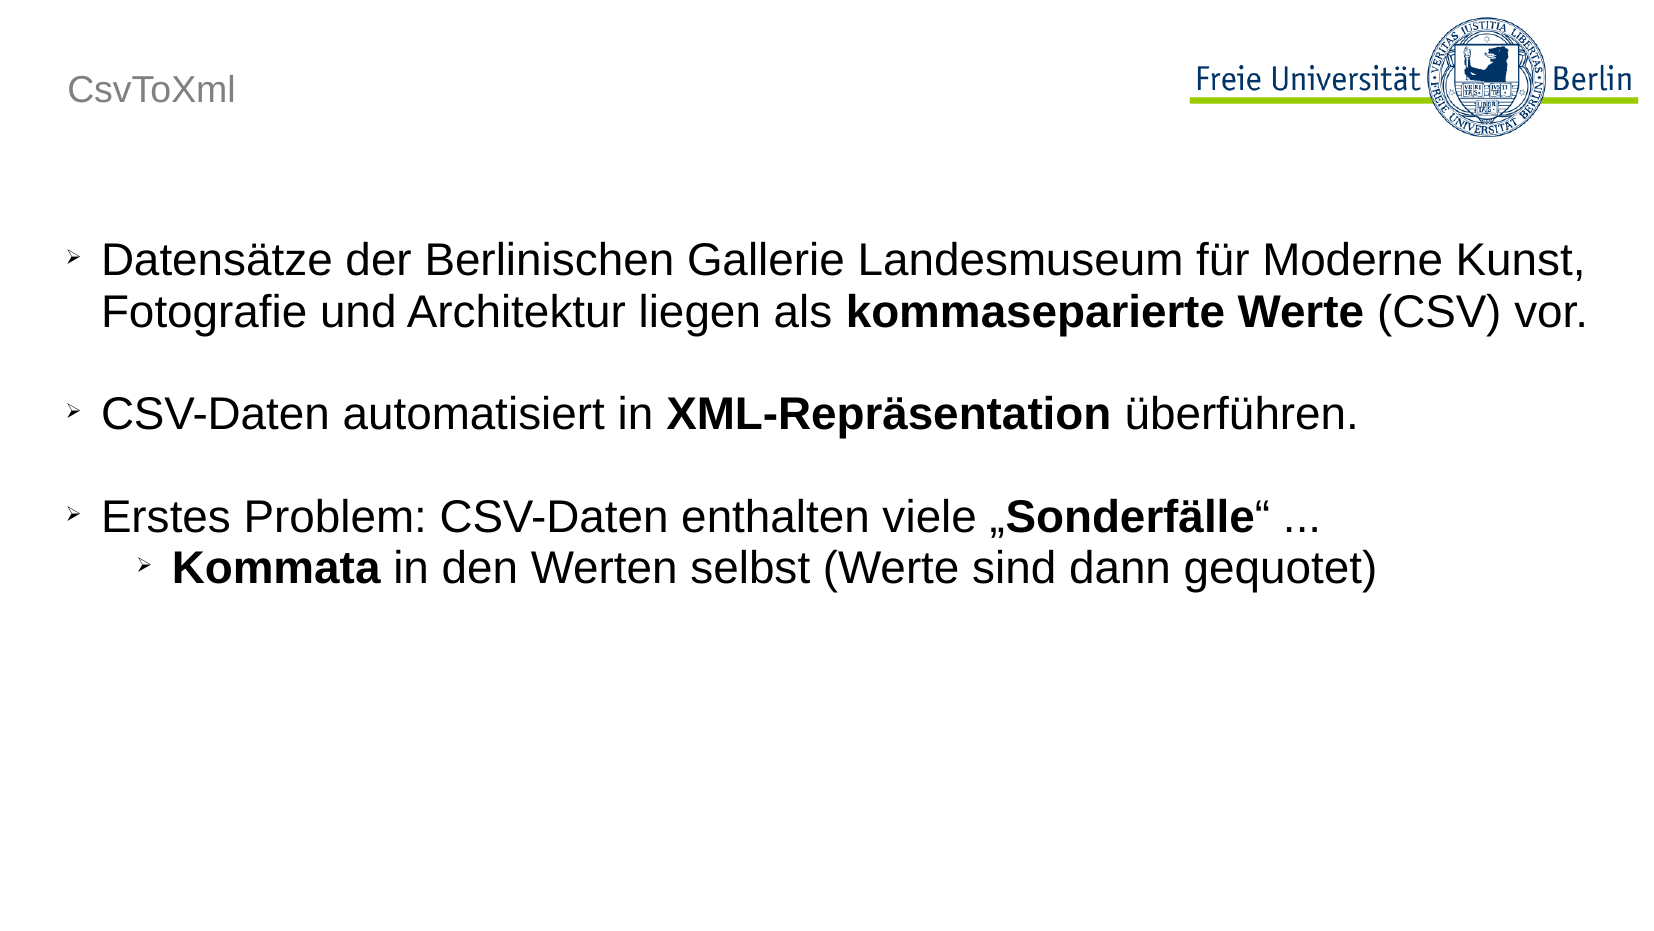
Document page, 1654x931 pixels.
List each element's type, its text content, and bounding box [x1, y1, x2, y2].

text_box CsvToXml [52, 61, 251, 119]
picture [1185, 11, 1642, 142]
text_box Datensätze der Berlinischen Gallerie Landesmuseum für Moderne Kunst, Fotografie und Architektur liegen als kommaseparierte Werte (CSV) vor. CSV-Daten automatisiert in XML-Repräsentation überführen. Erstes Problem: CSV-Daten enthalten viele „Sonderfälle“ ... Kommata in den Werten selbst (Werte sind dann gequotet) [50, 227, 1603, 601]
